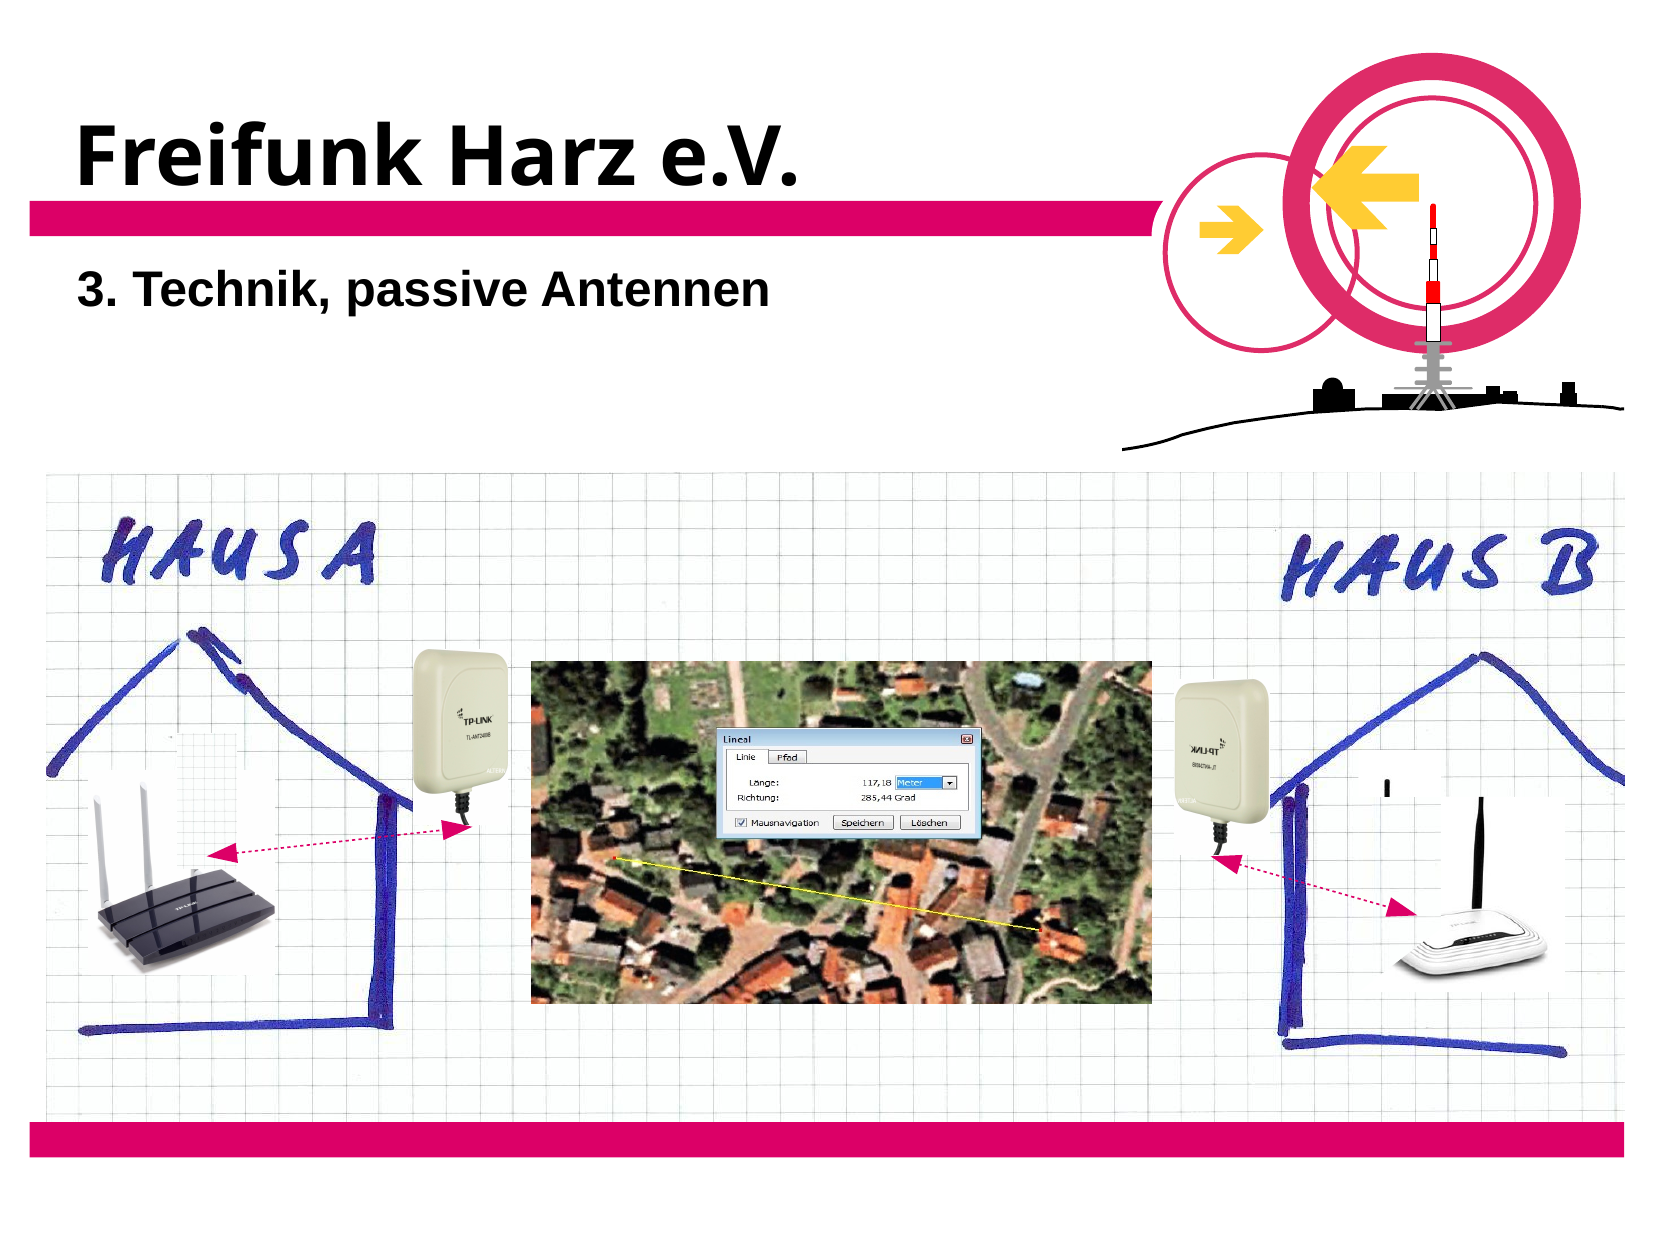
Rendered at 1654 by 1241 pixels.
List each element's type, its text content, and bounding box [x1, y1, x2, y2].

picture [46, 472, 1625, 1123]
subtitle [82, 265, 1571, 472]
text_box 3. Technik, passive Antennen [76, 230, 886, 349]
text_box [1358, 750, 1565, 993]
